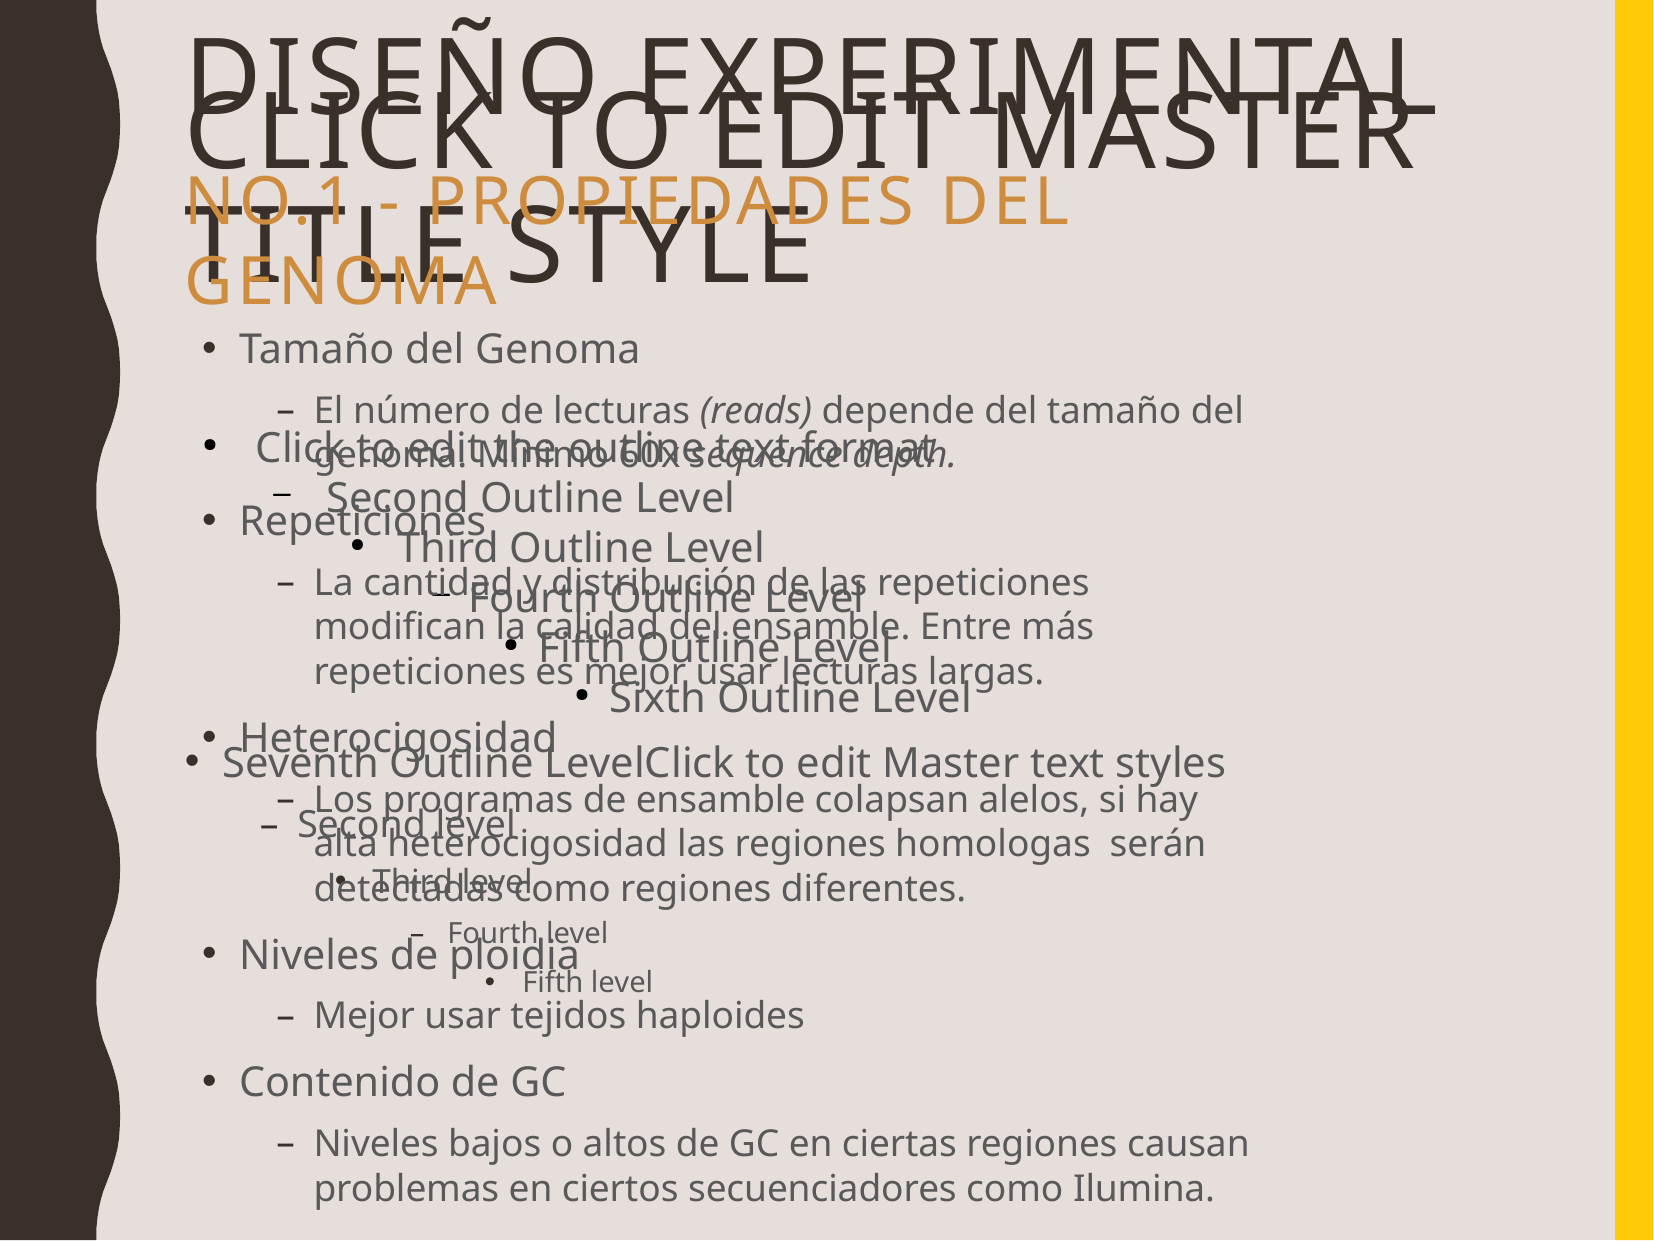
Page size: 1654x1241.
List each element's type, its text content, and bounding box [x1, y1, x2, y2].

title diseño experimental [169, 15, 1551, 174]
text_box nO.1 - pROPIEDADES DEL GENOMA [169, 150, 1275, 646]
list Tamaño del Genoma El número de lecturas (reads) depende del tamaño del genoma. Mínimo 60x sequence depth. Repeticiones La cantidad y distribución de las repeticiones modifican la calidad del ensamble. Entre más repeticiones es mejor usar lecturas largas. Heterocigosidad Los programas de ensamble colapsan alelos, si hay alta heterocigosidad las regiones homologas serán detectadas como regiones diferentes. Niveles de ploidia Mejor usar tejidos haploides Contenido de GC Niveles bajos o altos de GC en ciertas regiones causan problemas en ciertos secuenciadores como Ilumina. [187, 646, 1275, 1241]
